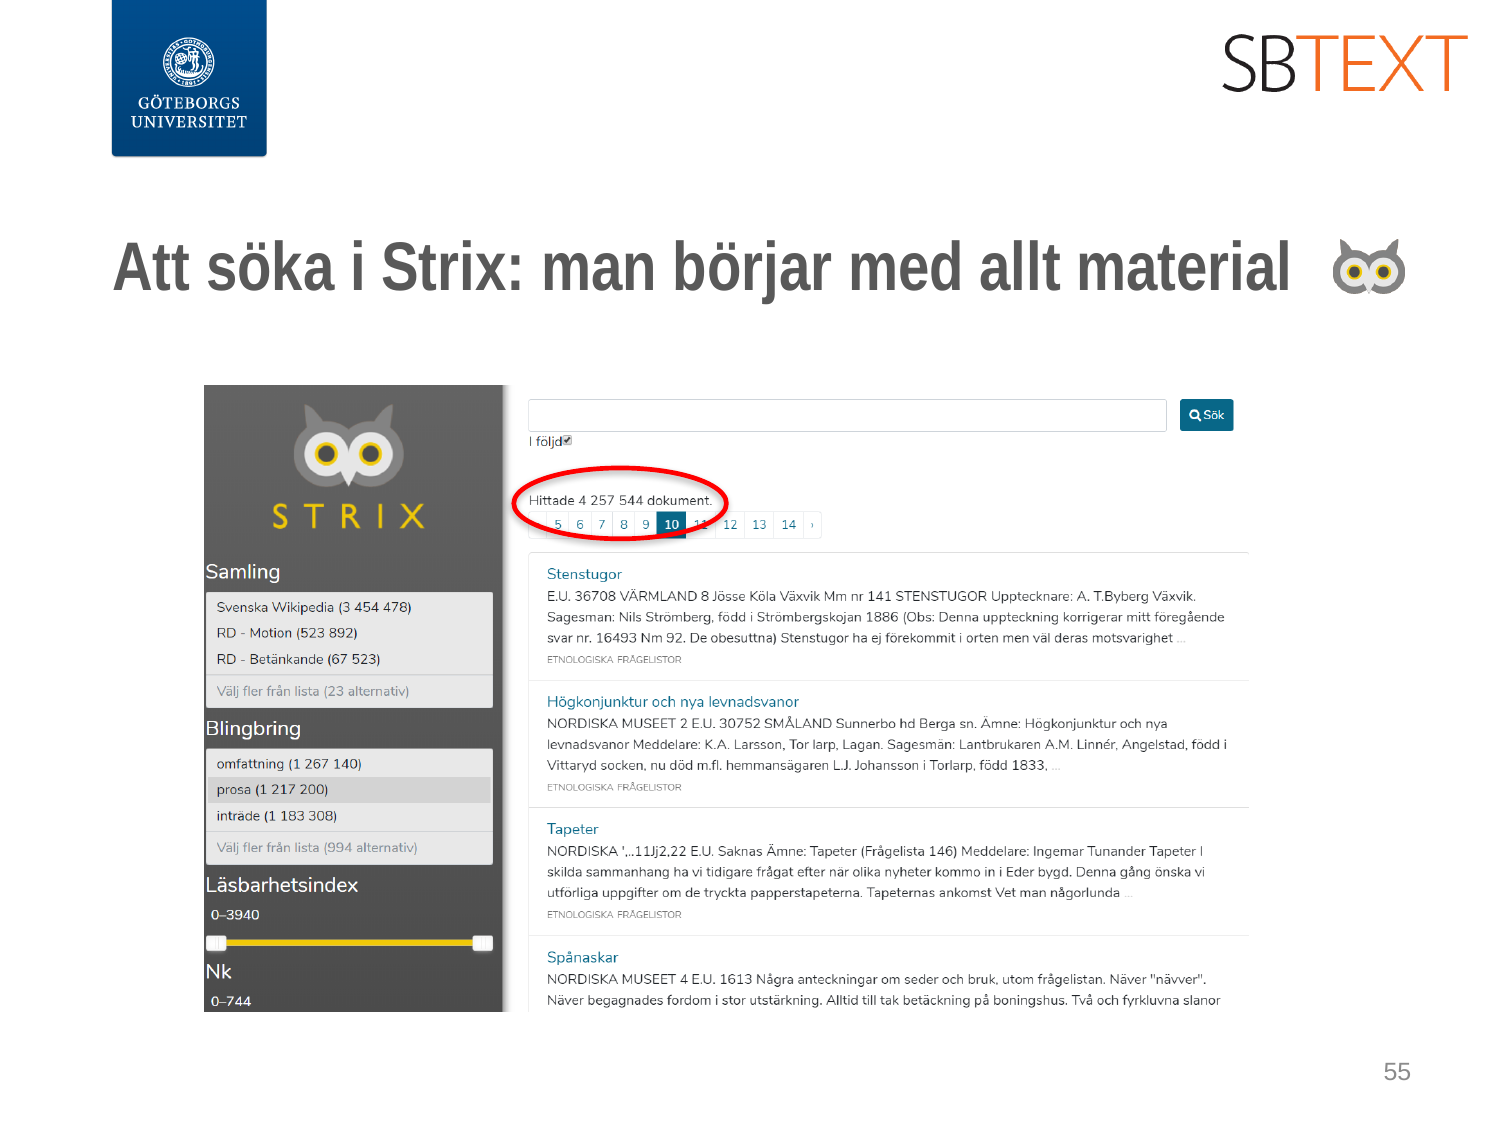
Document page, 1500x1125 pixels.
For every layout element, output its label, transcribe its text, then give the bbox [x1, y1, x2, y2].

picture [1205, 19, 1476, 110]
picture [110, 0, 268, 159]
title Att söka i Strix: man börjar med allt material [112, 231, 1412, 362]
picture [204, 385, 1249, 1012]
picture [1319, 239, 1418, 297]
slide_number <number> [1316, 1051, 1412, 1091]
